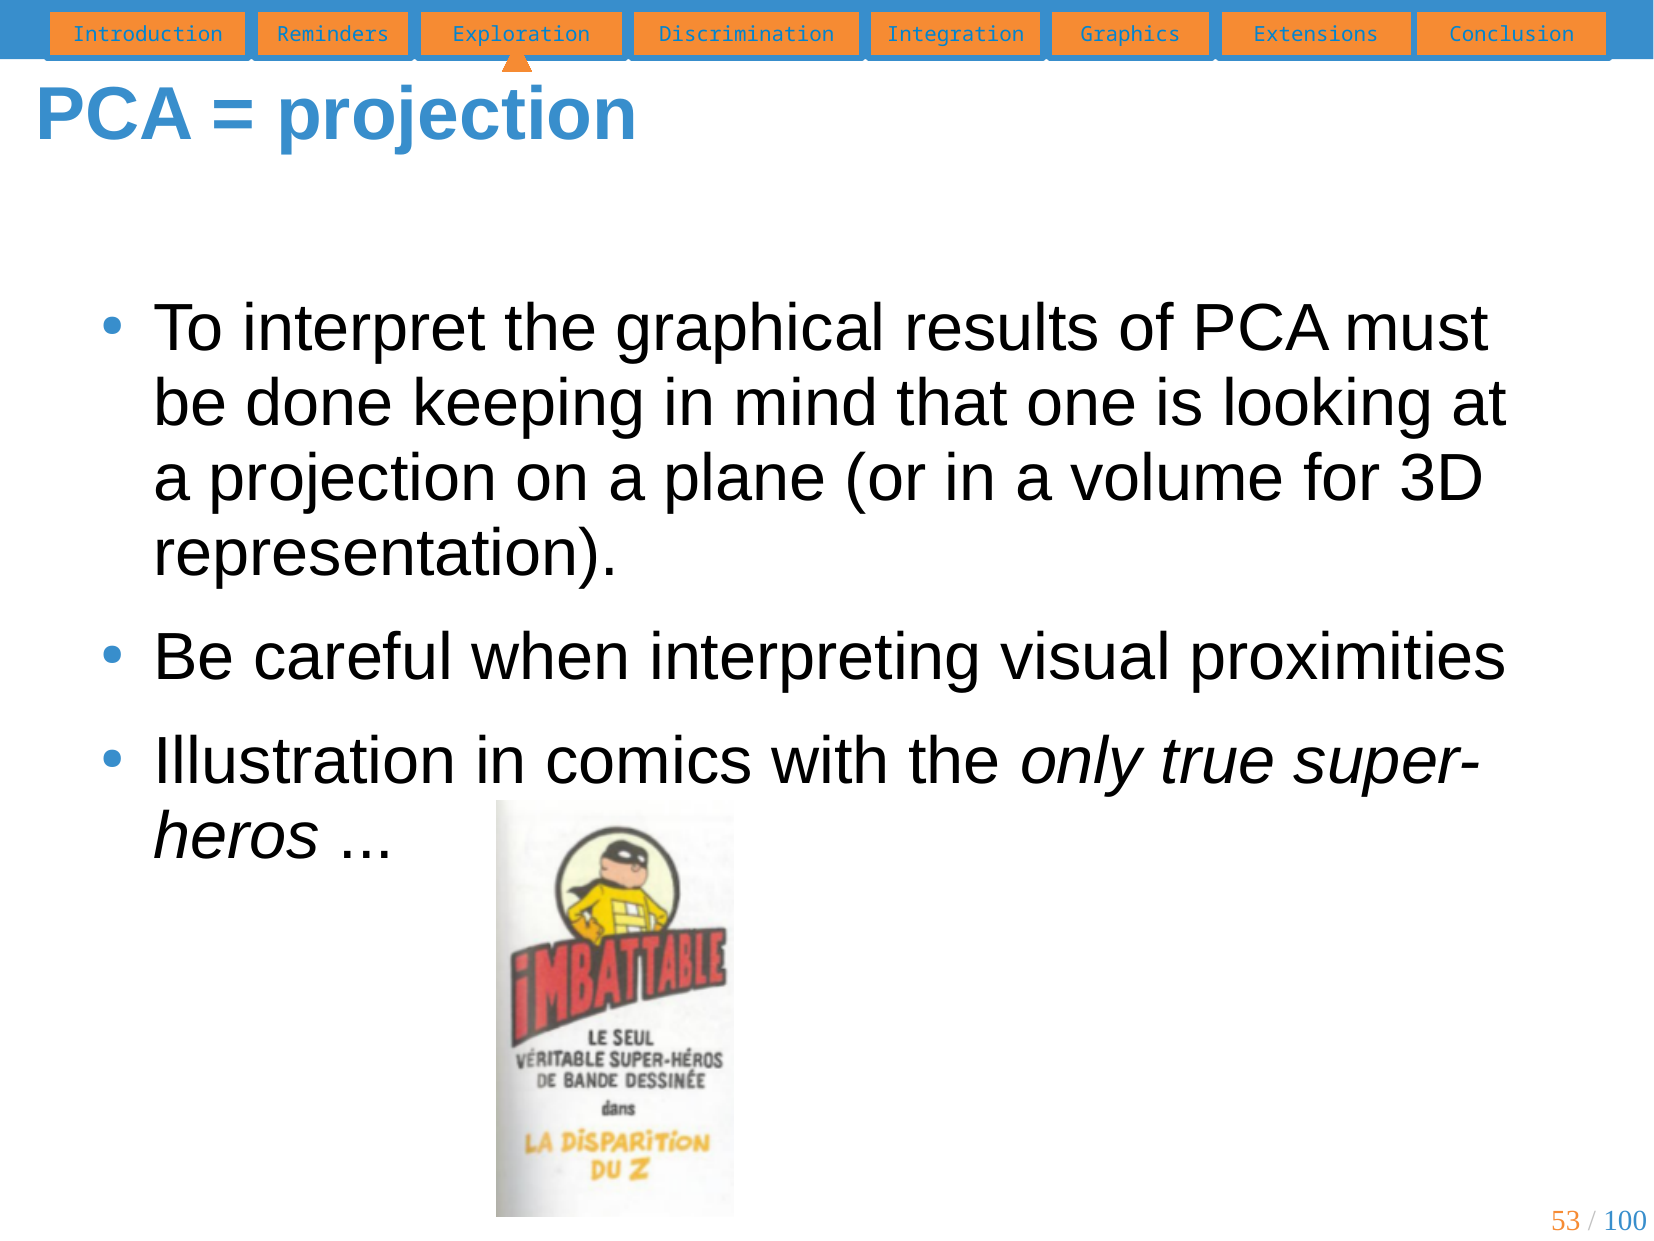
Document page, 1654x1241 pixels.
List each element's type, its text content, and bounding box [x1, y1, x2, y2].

picture [496, 800, 734, 1217]
text_box [502, 41, 532, 72]
title PCA = projection [35, 61, 1571, 166]
list To interpret the graphical results of PCA must be done keeping in mind that one is looking at a projection on a plane (or in a volume for 3D representation). Be careful when interpreting visual proximities Illustration in comics with the only true super-heros ... [82, 290, 1538, 1010]
